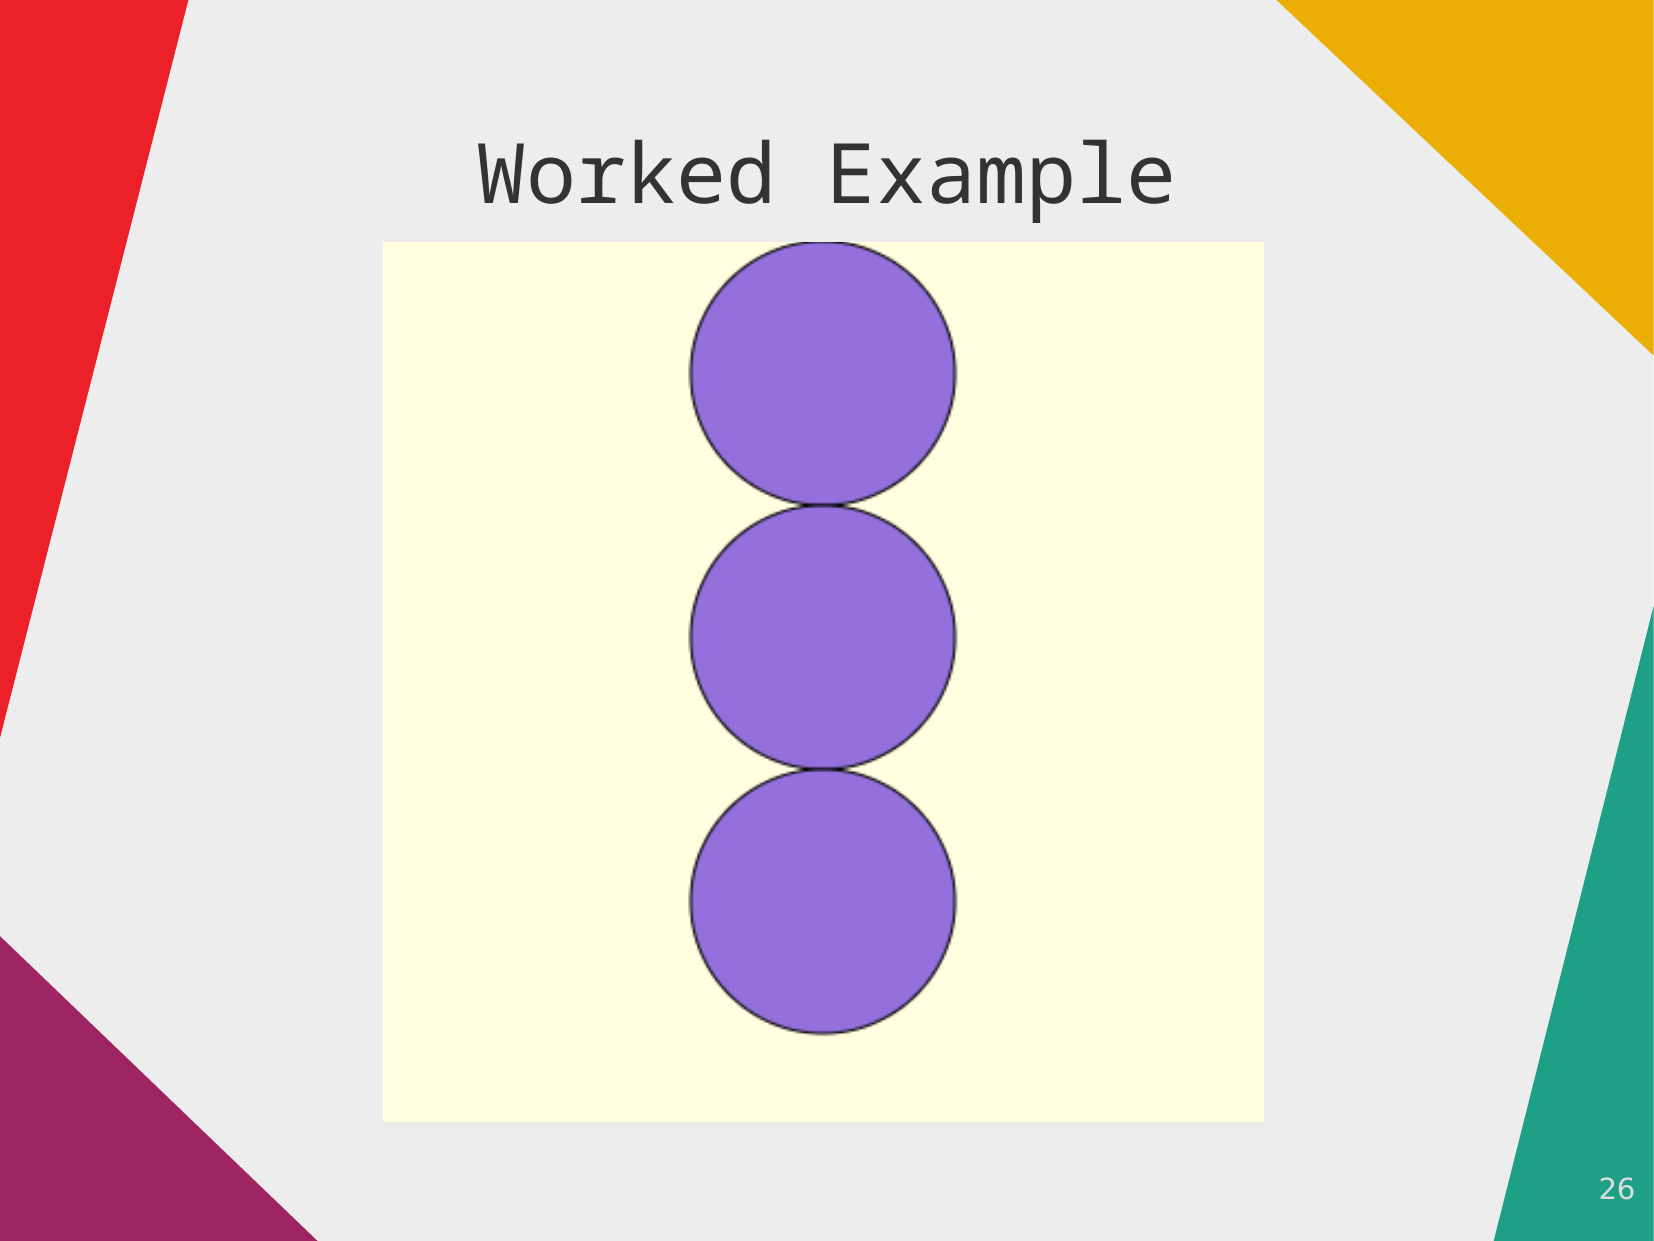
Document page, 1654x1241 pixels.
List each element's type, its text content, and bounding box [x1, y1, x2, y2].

picture [383, 242, 1264, 1123]
title Worked Example [114, 73, 1539, 271]
